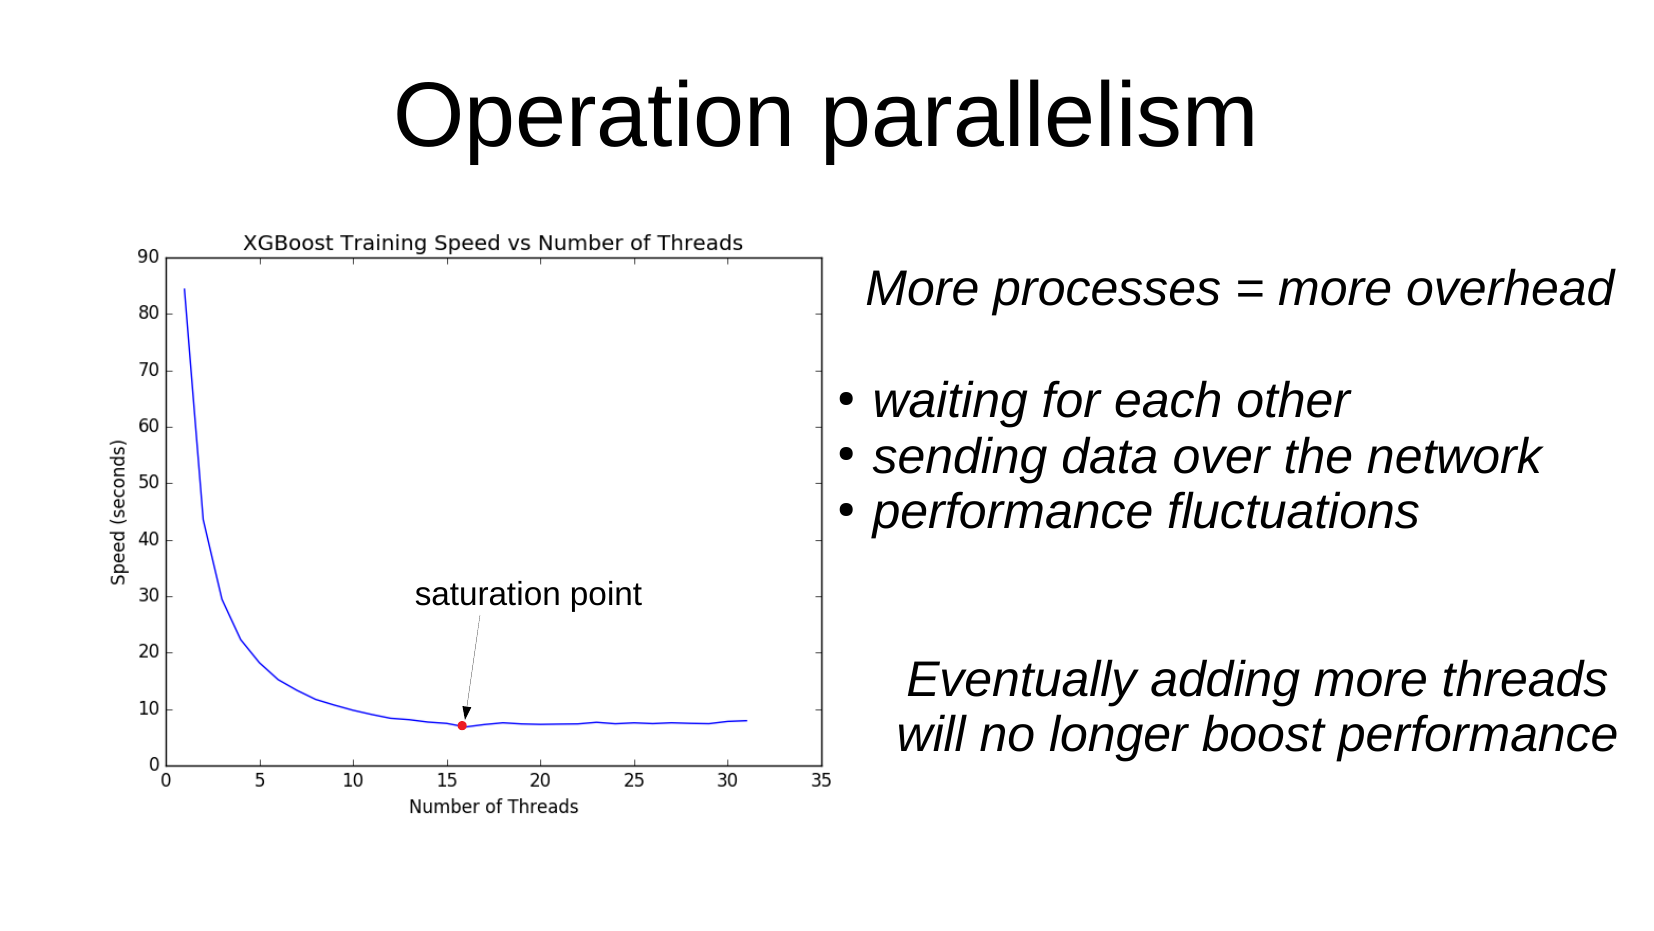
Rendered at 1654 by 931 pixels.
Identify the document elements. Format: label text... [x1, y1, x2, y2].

picture [60, 194, 906, 829]
text_box More processes = more overhead waiting for each other sending data over the network performance fluctuations Eventually adding more threads will no longer boost performance [822, 253, 1654, 770]
subtitle saturation point [303, 538, 755, 650]
title Operation parallelism [82, 37, 1571, 193]
text_box [459, 722, 466, 729]
